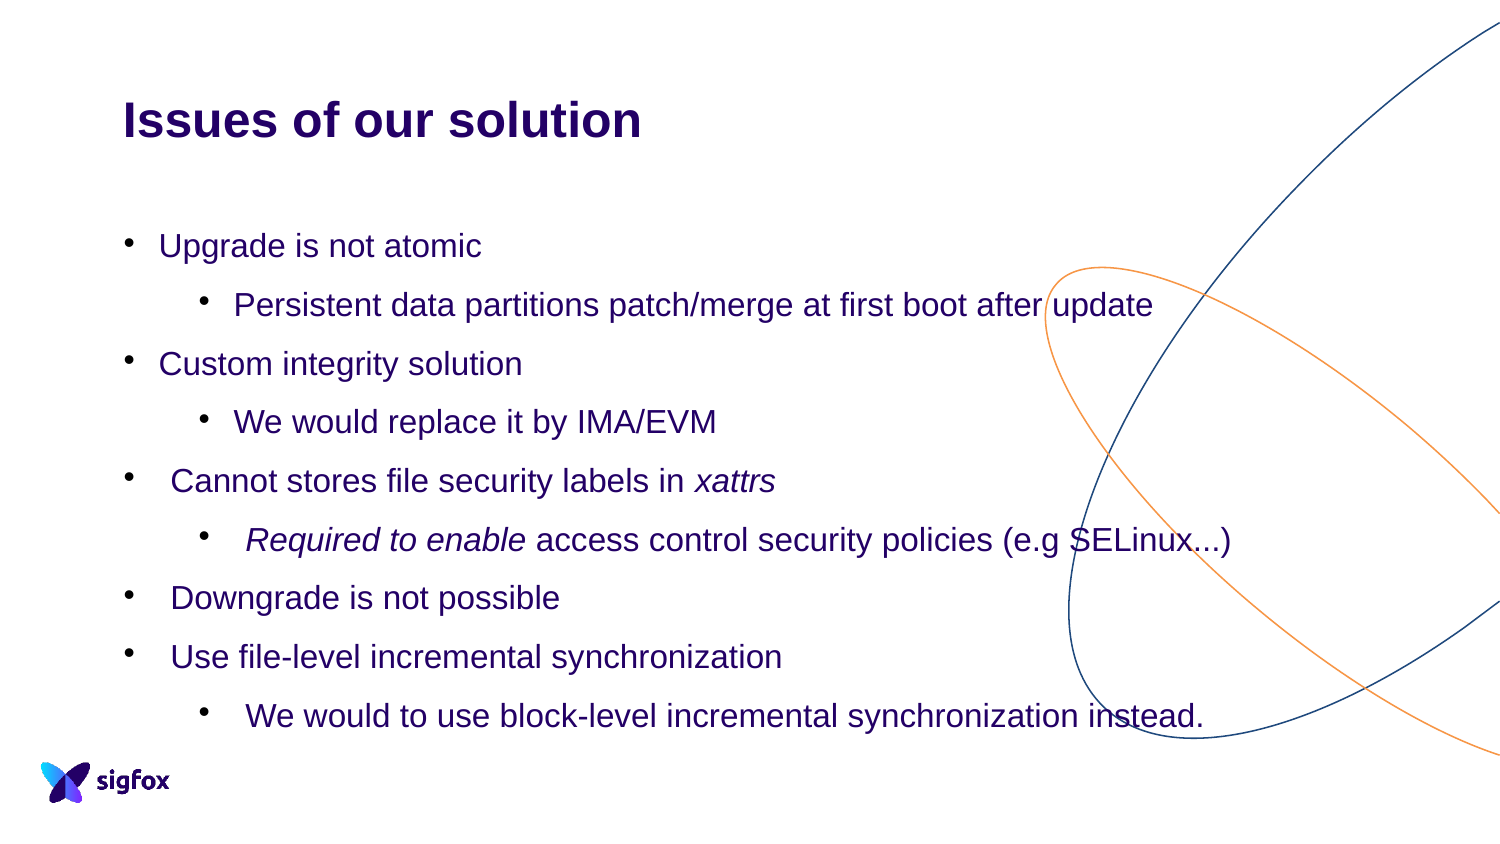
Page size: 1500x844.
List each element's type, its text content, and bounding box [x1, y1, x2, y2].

picture [36, 760, 175, 804]
text_box Upgrade is not atomic Persistent data partitions patch/merge at first boot after update Custom integrity solution We would replace it by IMA/EVM Cannot stores file security labels in xattrs Required to enable access control security policies (e.g SELinux...) Downgrade is not possible Use file-level incremental synchronization We would to use block-level incremental synchronization instead. [123, 224, 1360, 737]
text_box Issues of our solution [122, 87, 1359, 142]
